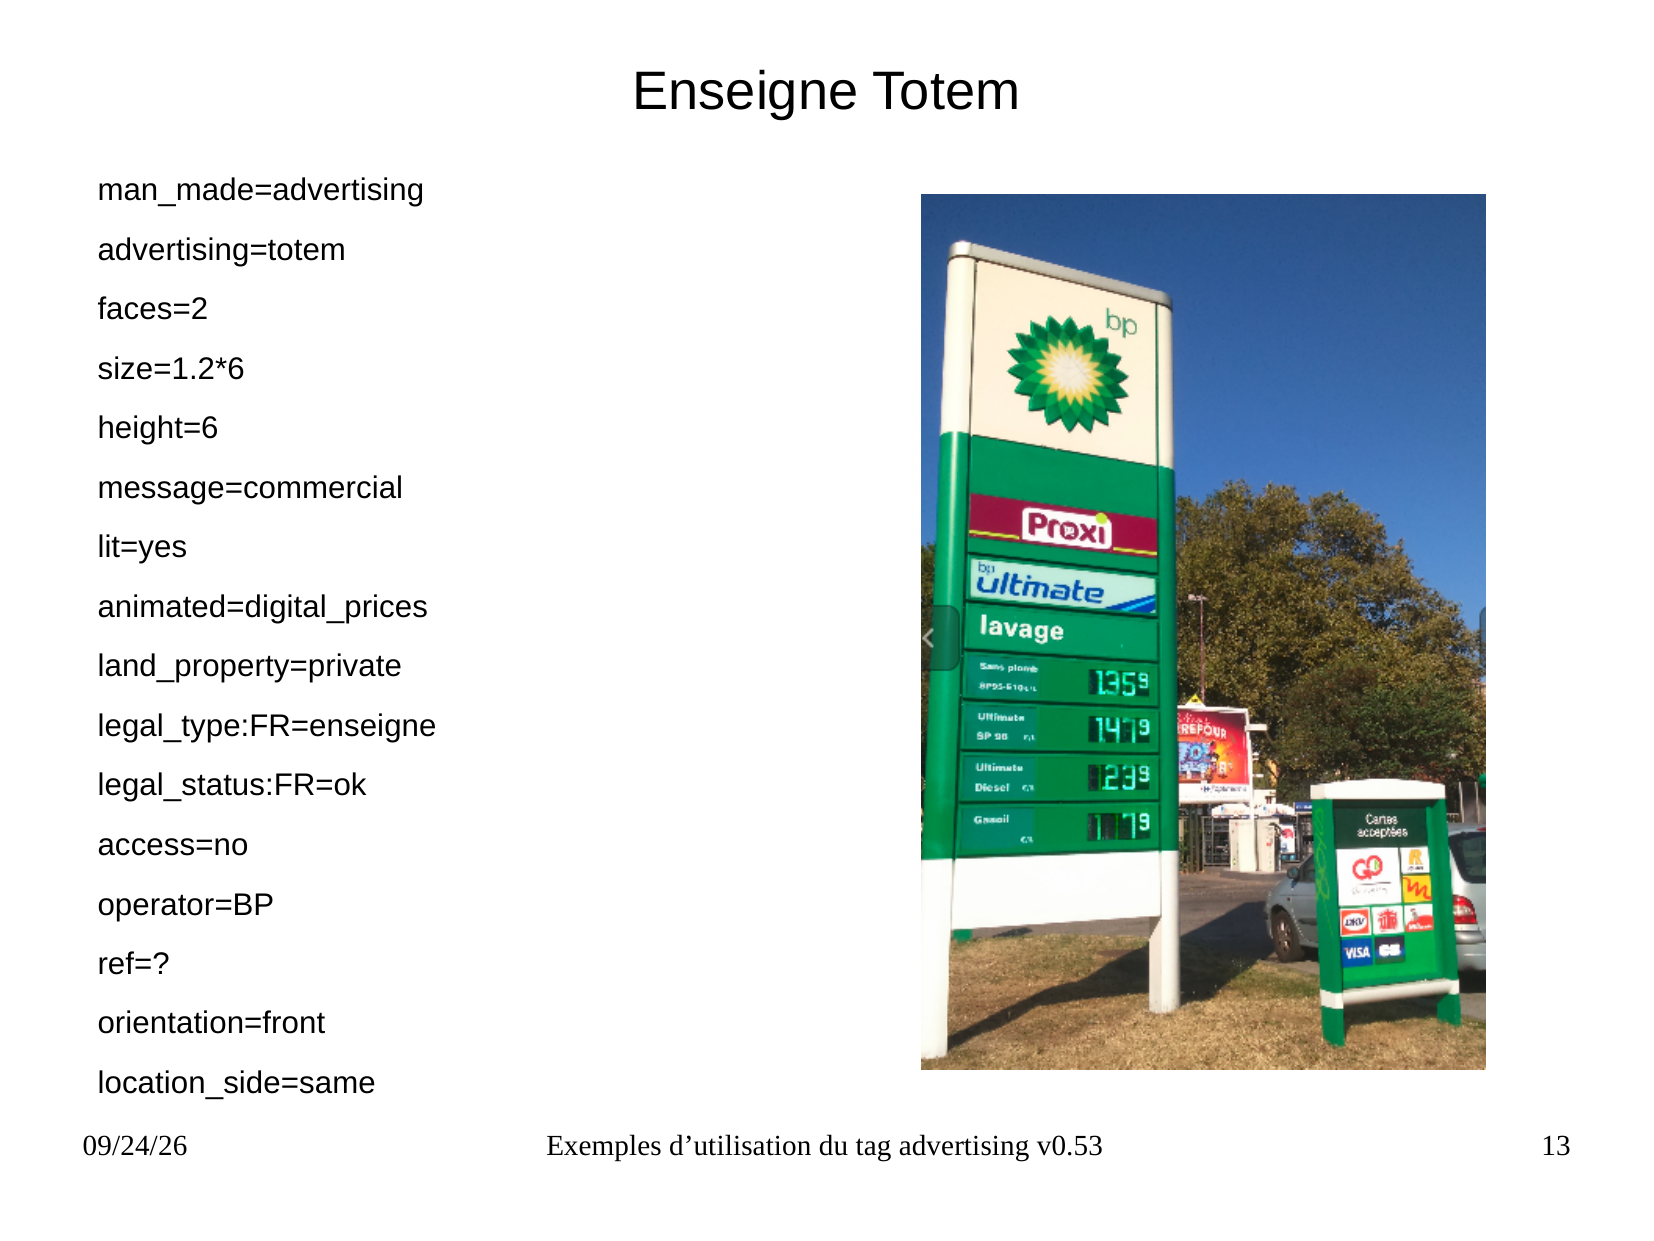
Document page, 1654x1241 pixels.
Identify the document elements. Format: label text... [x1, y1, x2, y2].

title Enseigne Totem [82, 30, 1571, 152]
text_box man_made=advertising advertising=totem faces=2 size=1.2*6 height=6 message=commercial lit=yes animated=digital_prices land_property=private legal_type:FR=enseigne legal_status:FR=ok access=no operator=BP ref=? orientation=front location_side=same [82, 165, 781, 1108]
picture [921, 194, 1486, 1070]
